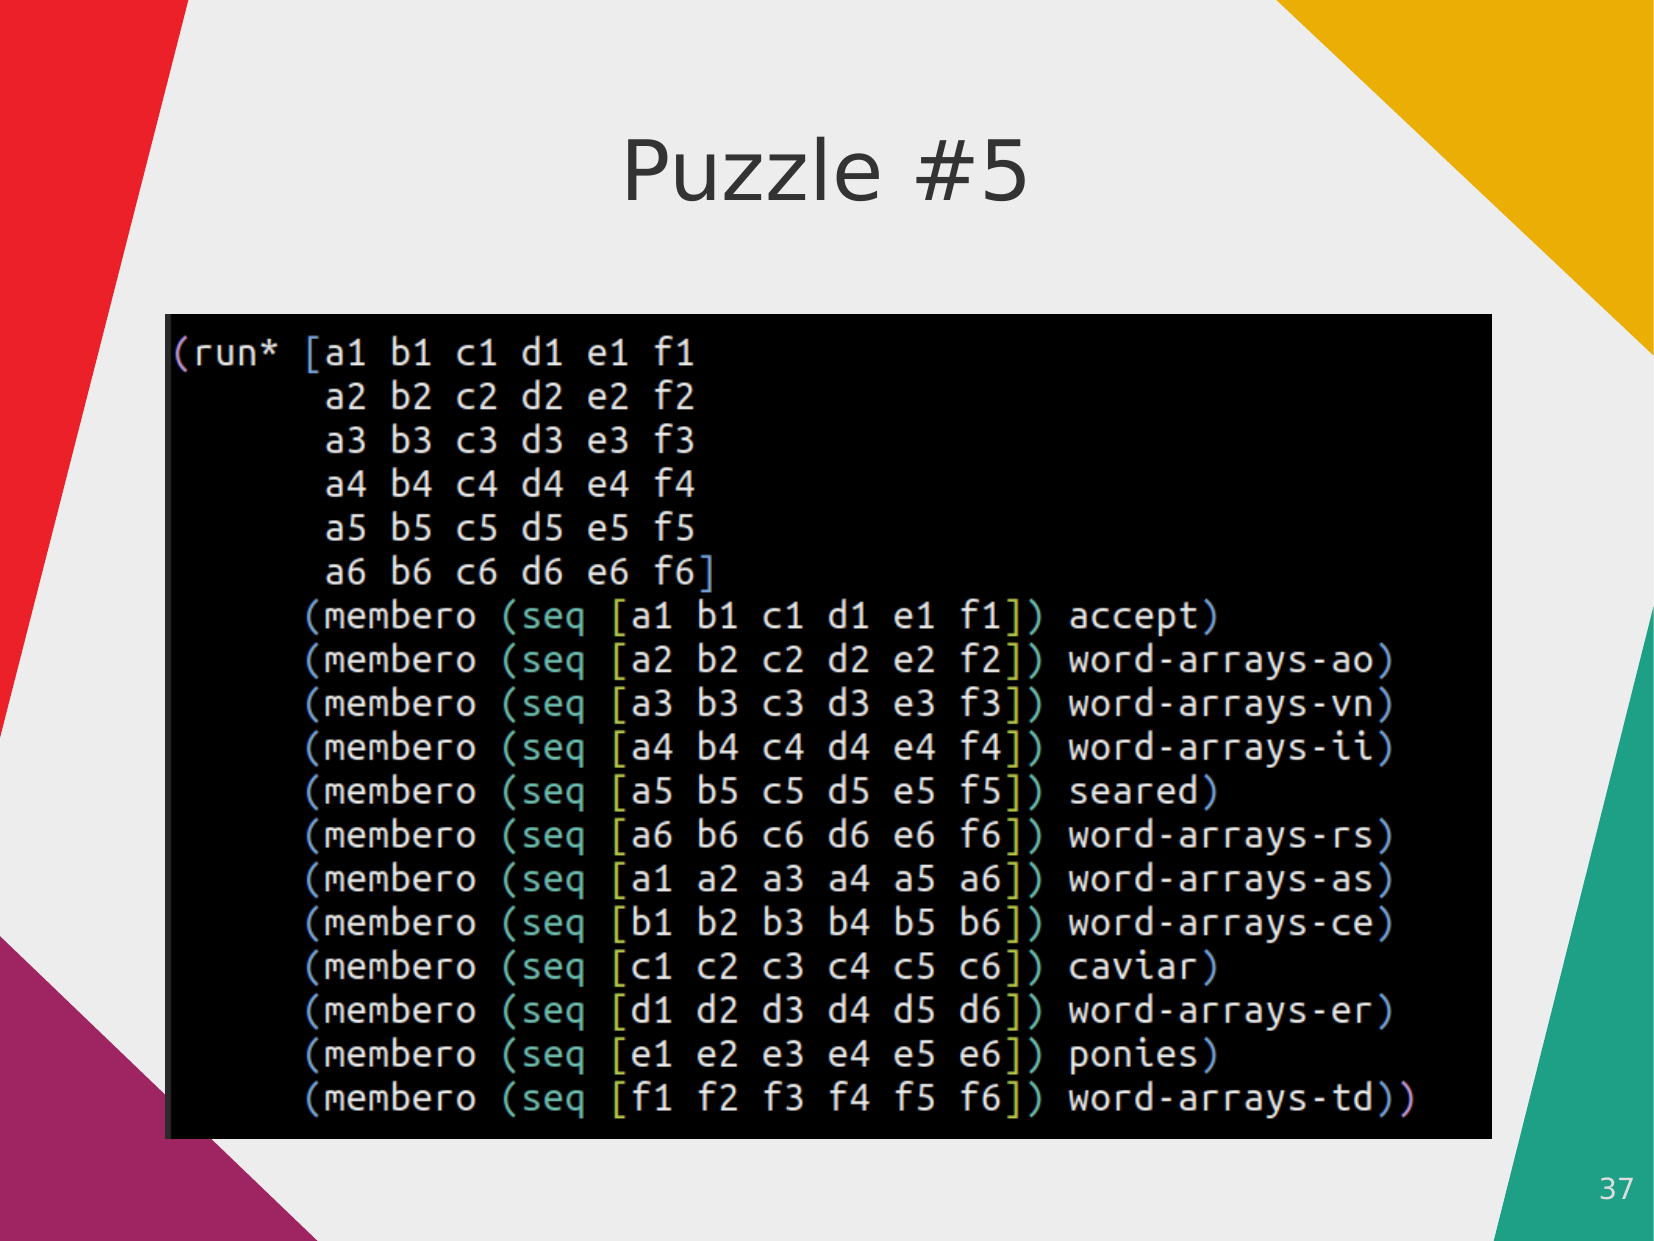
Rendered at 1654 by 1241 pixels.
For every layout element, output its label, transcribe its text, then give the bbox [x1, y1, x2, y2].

picture [165, 314, 1492, 1139]
title Puzzle #5 [114, 73, 1539, 271]
